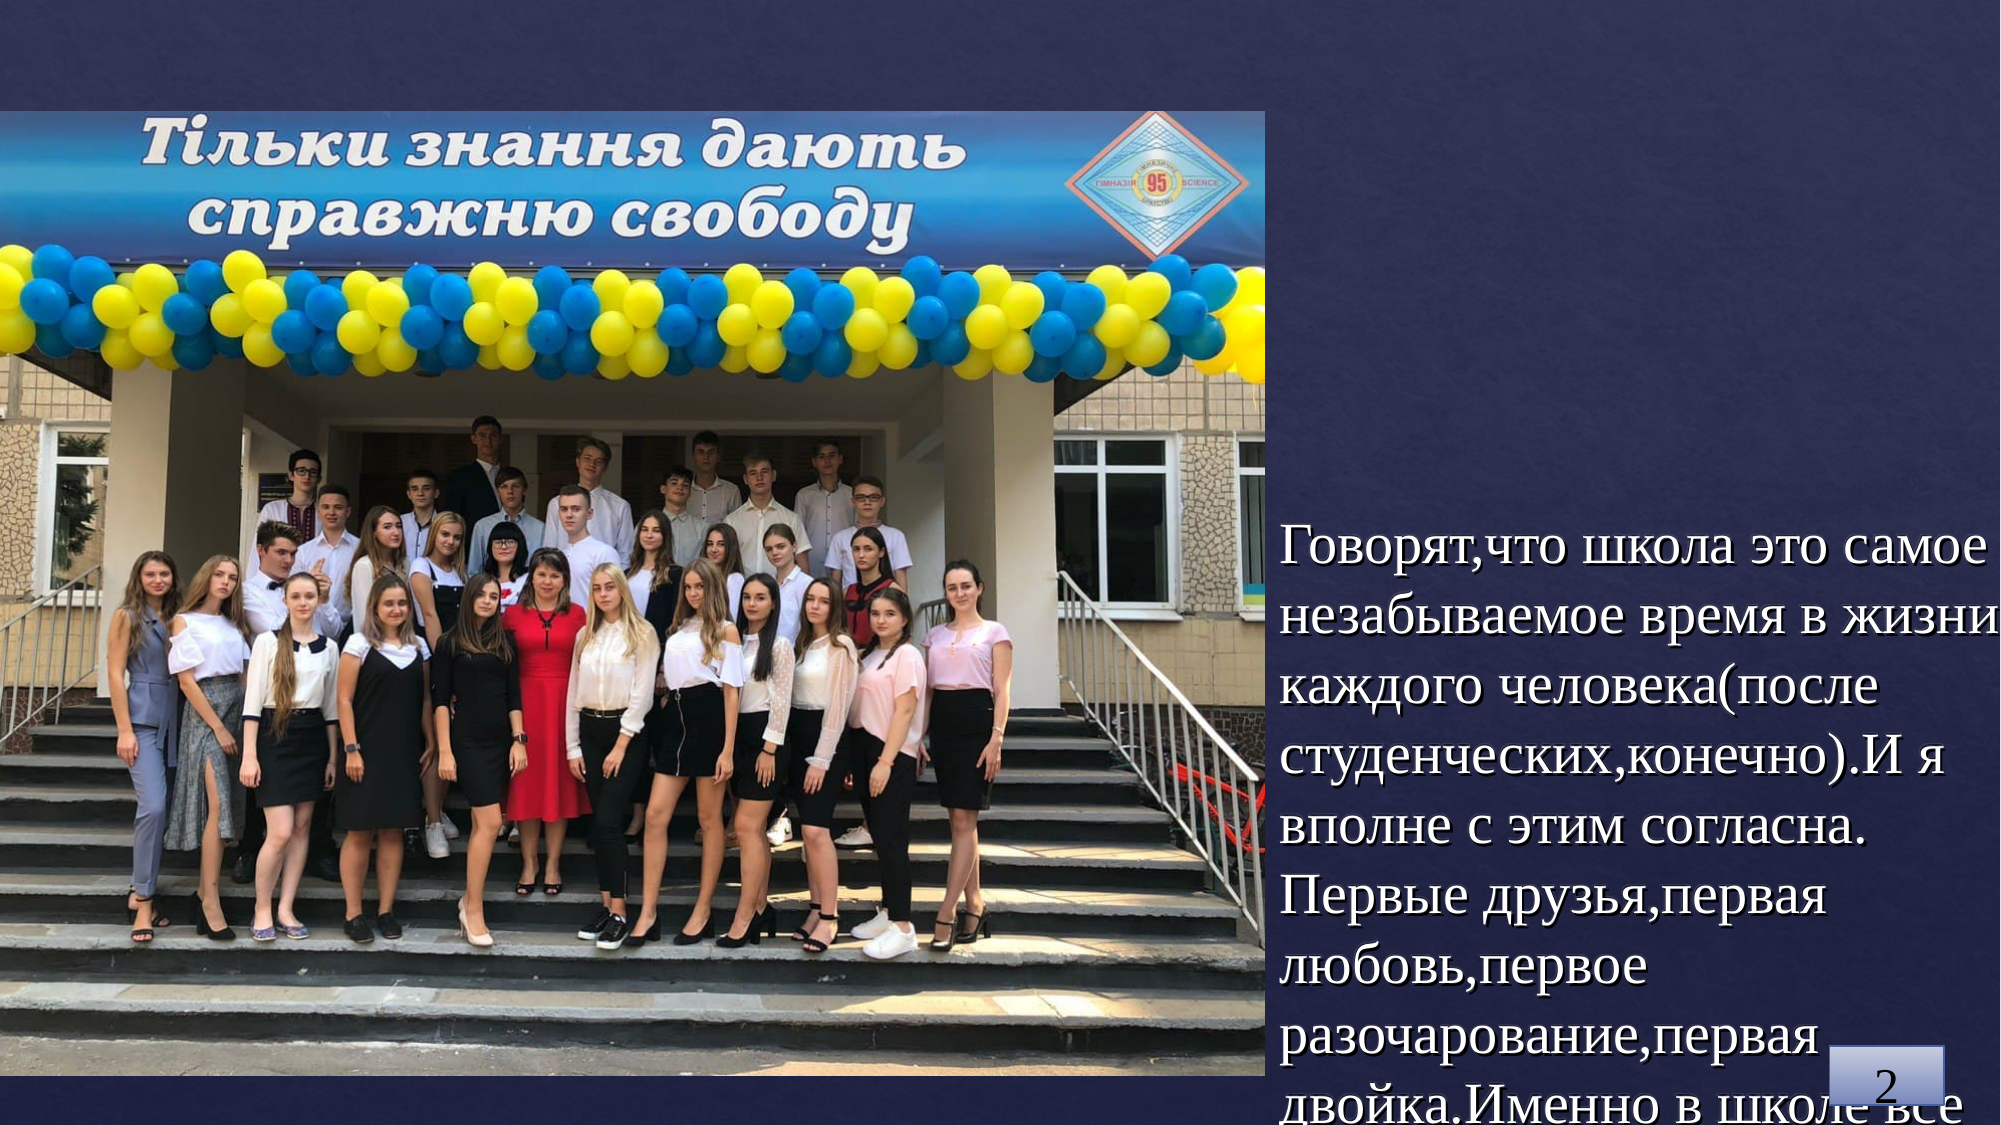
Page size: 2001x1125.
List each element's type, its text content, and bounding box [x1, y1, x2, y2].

title Говорят,что школа это самое незабываемое время в жизни каждого человека(после студенческих,конечно).И я вполне с этим согласна. Первые друзья,первая любовь,первое разочарование,первая двойка.Именно в школе все это происходит с нами впервые.И я хочу показать частичку того,что останется в поем сердце навсегда [1265, 497, 2000, 660]
picture [0, 111, 1265, 1076]
text_box 2 [1830, 1046, 1944, 1105]
